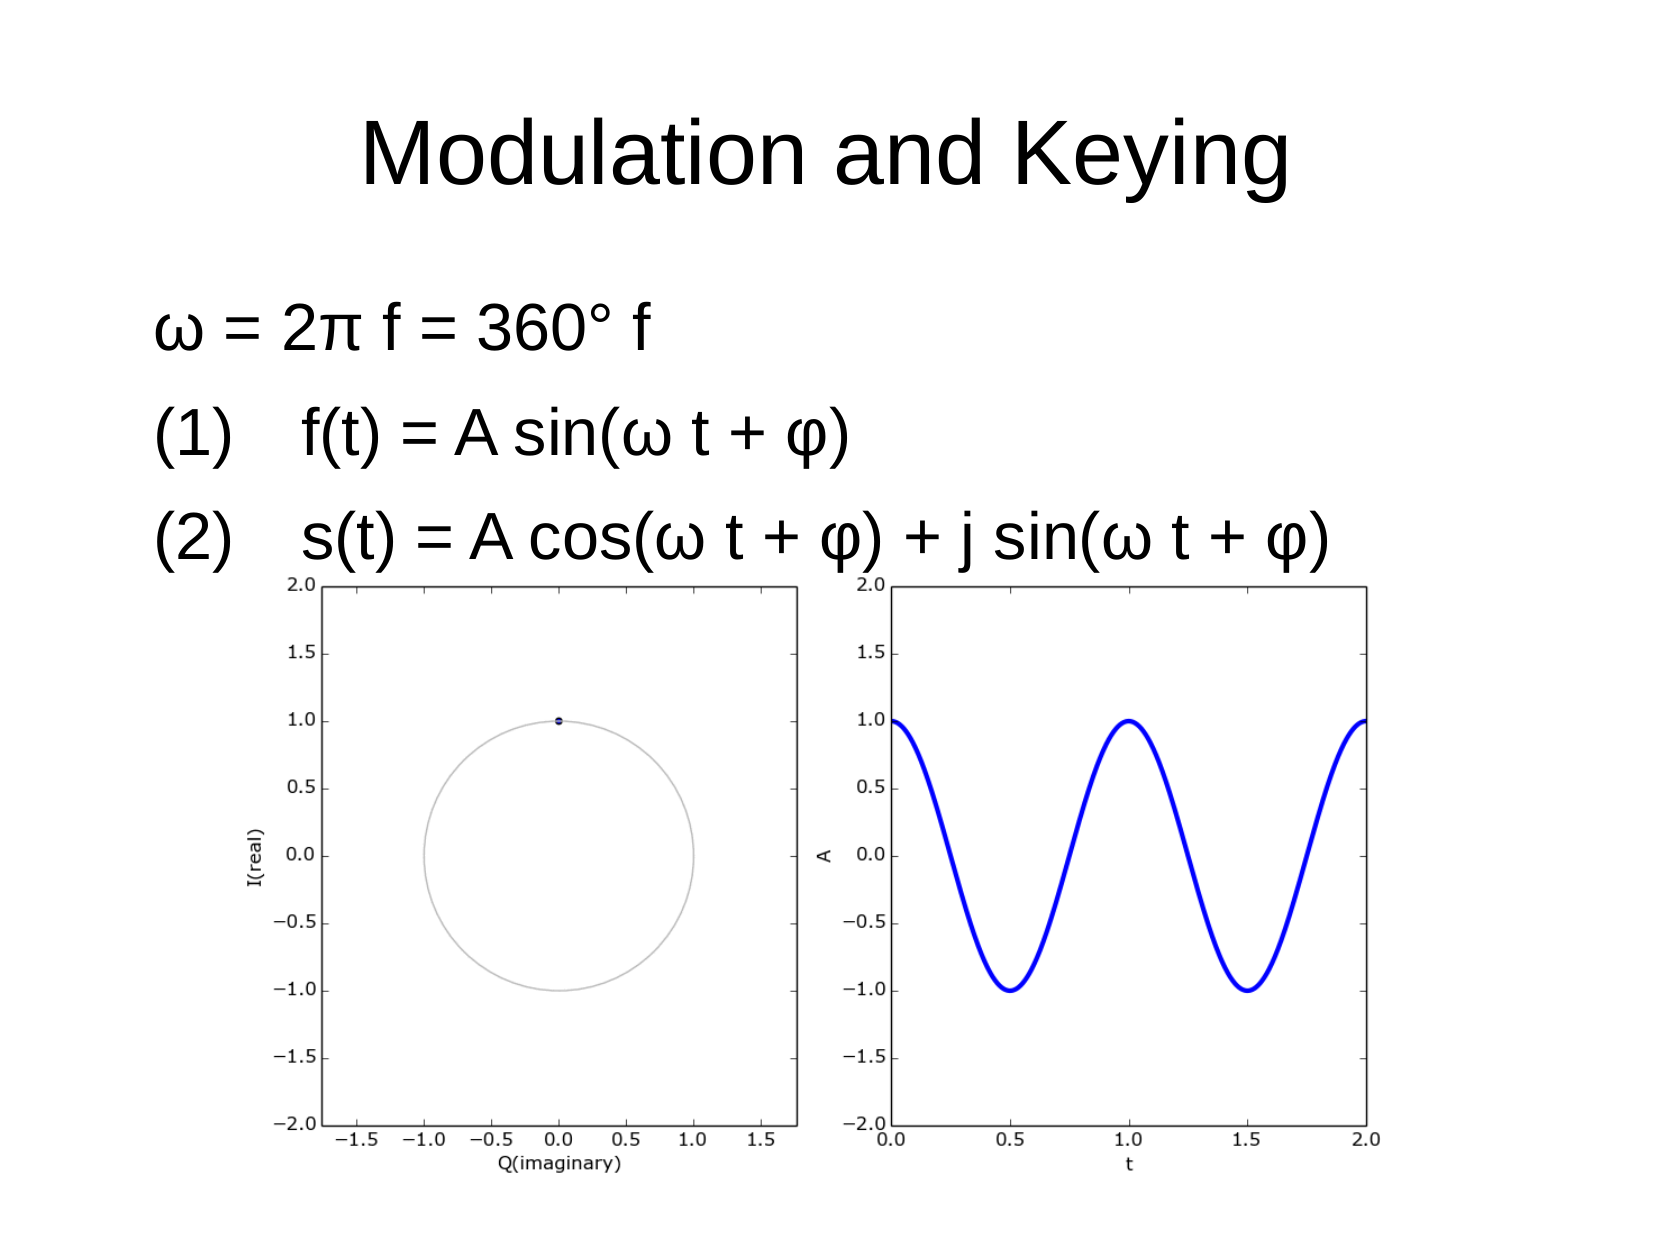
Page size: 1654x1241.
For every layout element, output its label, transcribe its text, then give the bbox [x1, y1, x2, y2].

title Modulation and Keying [82, 49, 1571, 257]
picture [153, 1010, 1501, 1193]
list ω = 2π f = 360° f (1) f(t) = A sin(ω t + φ) (2) s(t) = A cos(ω t + φ) + j sin(ω t + φ) [82, 290, 1571, 1010]
